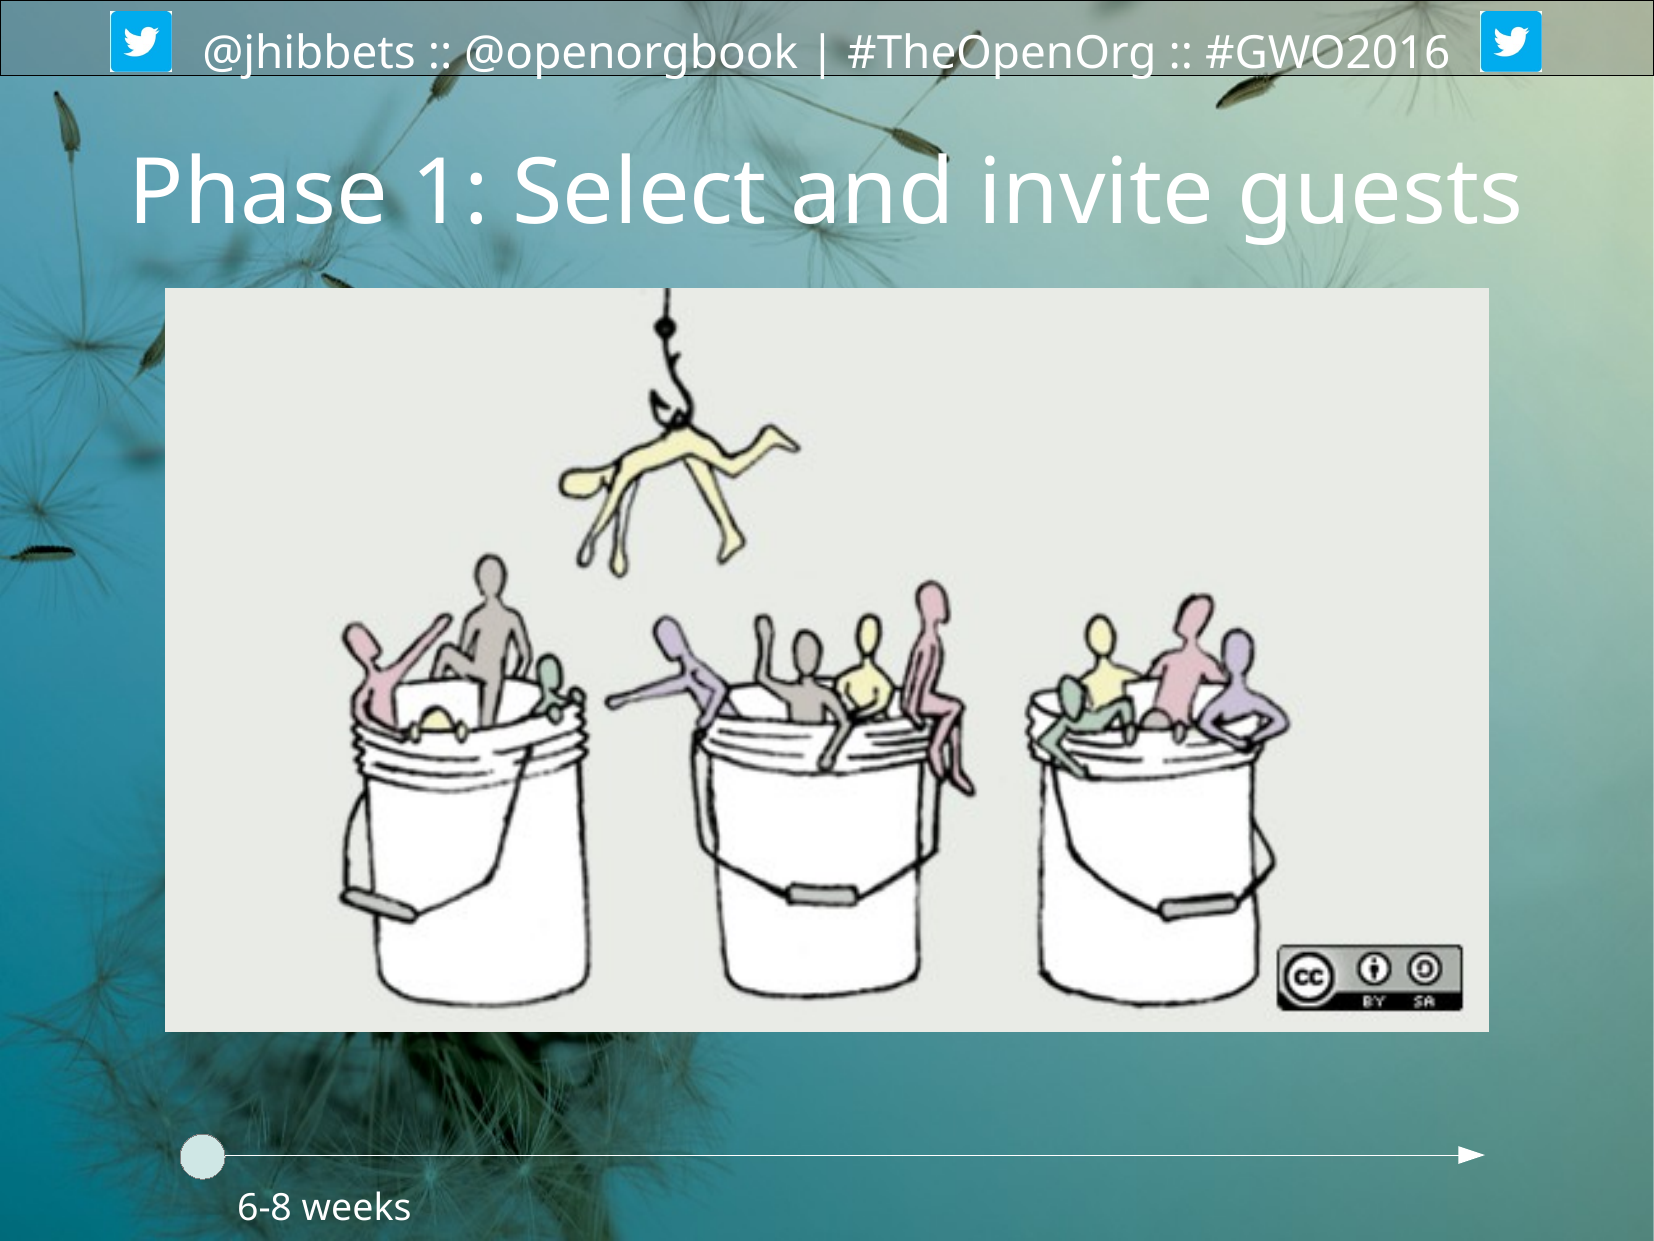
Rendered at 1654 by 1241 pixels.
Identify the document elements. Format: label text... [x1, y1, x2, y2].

picture [1480, 11, 1484, 72]
picture [0, 76, 1654, 1241]
picture [125, 27, 158, 56]
text_box 6-8 weeks [222, 1173, 431, 1226]
picture [110, 11, 114, 72]
title Phase 1: Select and invite guests [82, 84, 1571, 292]
text_box [180, 1134, 226, 1180]
picture [1495, 27, 1528, 56]
